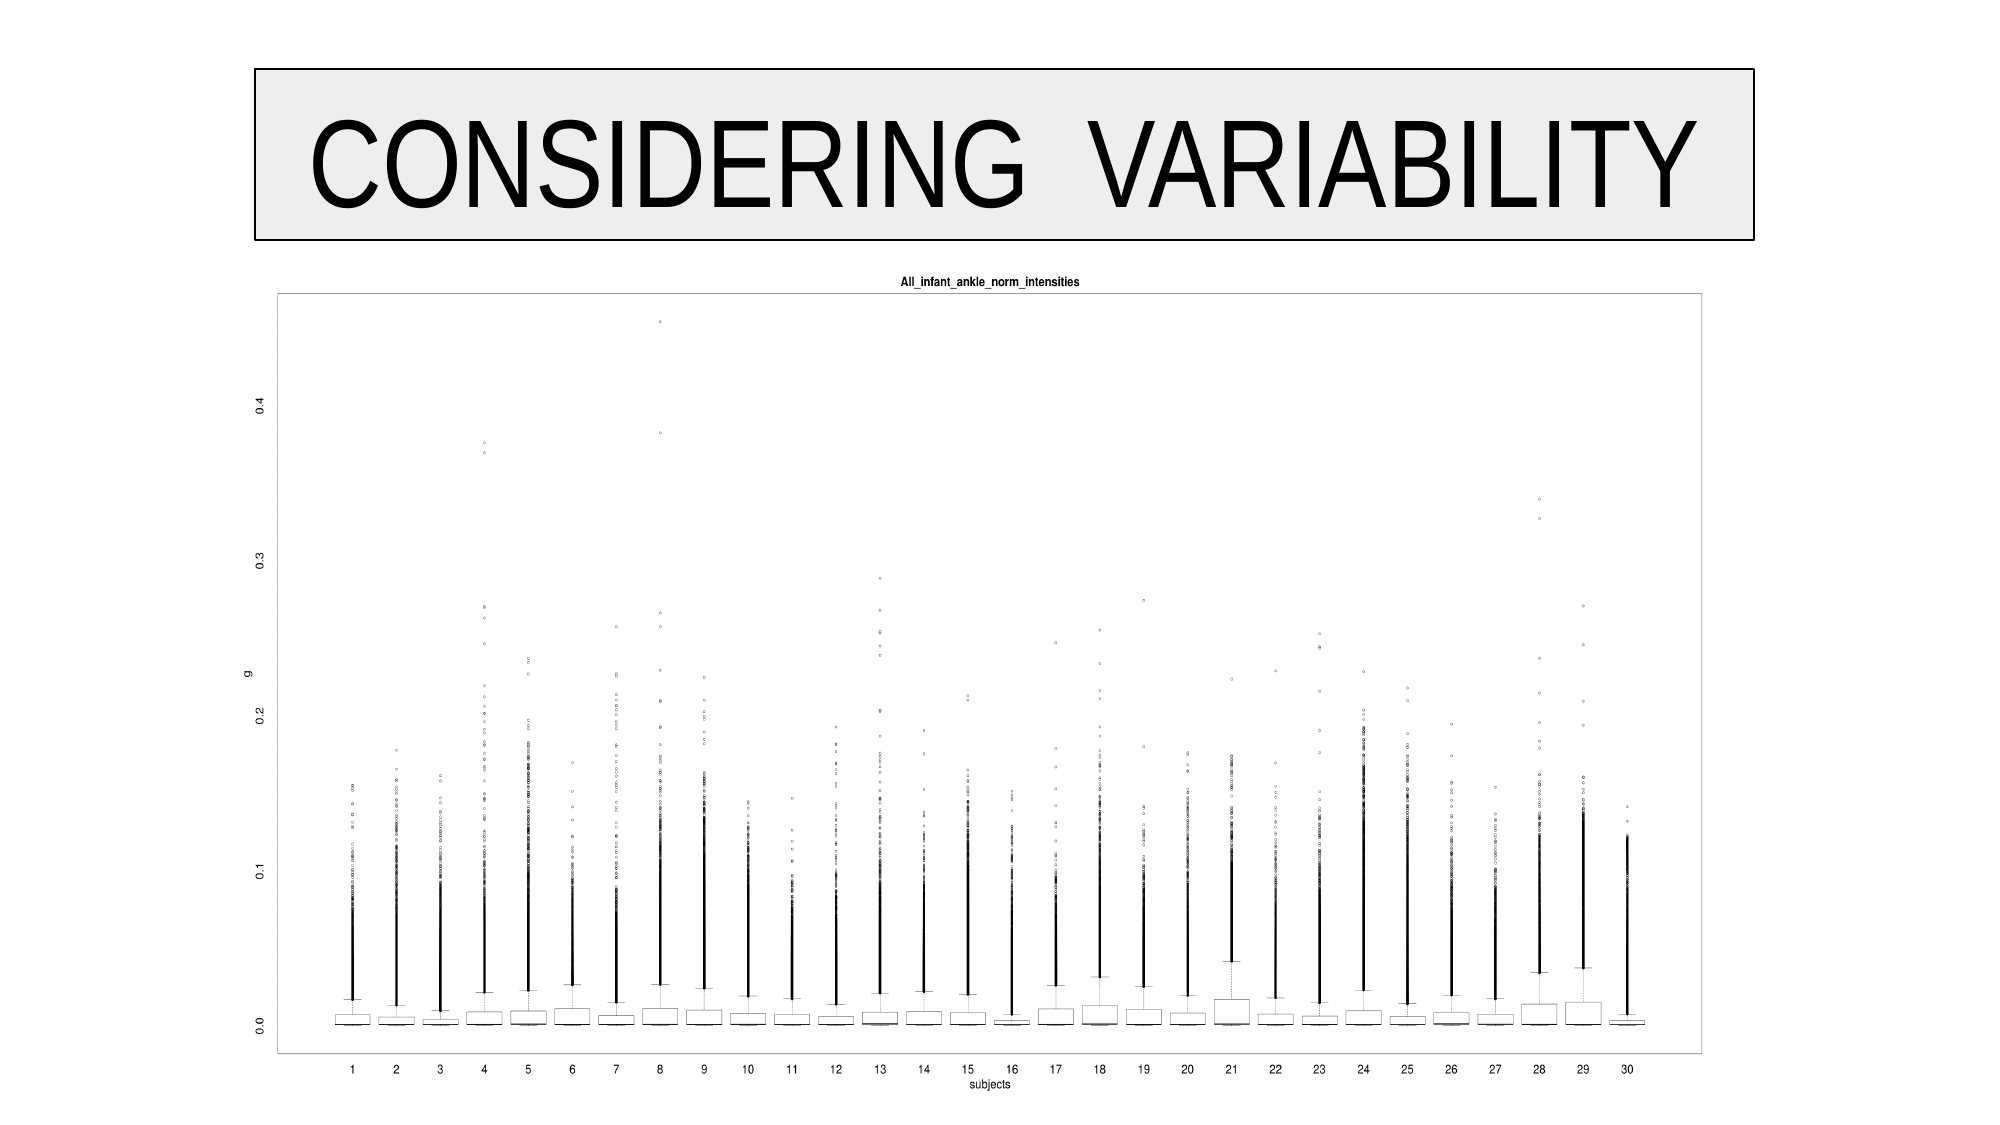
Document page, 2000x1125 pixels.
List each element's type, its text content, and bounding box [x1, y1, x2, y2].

text_box CONSIDERING VARIABILITY [254, 69, 1755, 240]
picture [240, 269, 1713, 1096]
